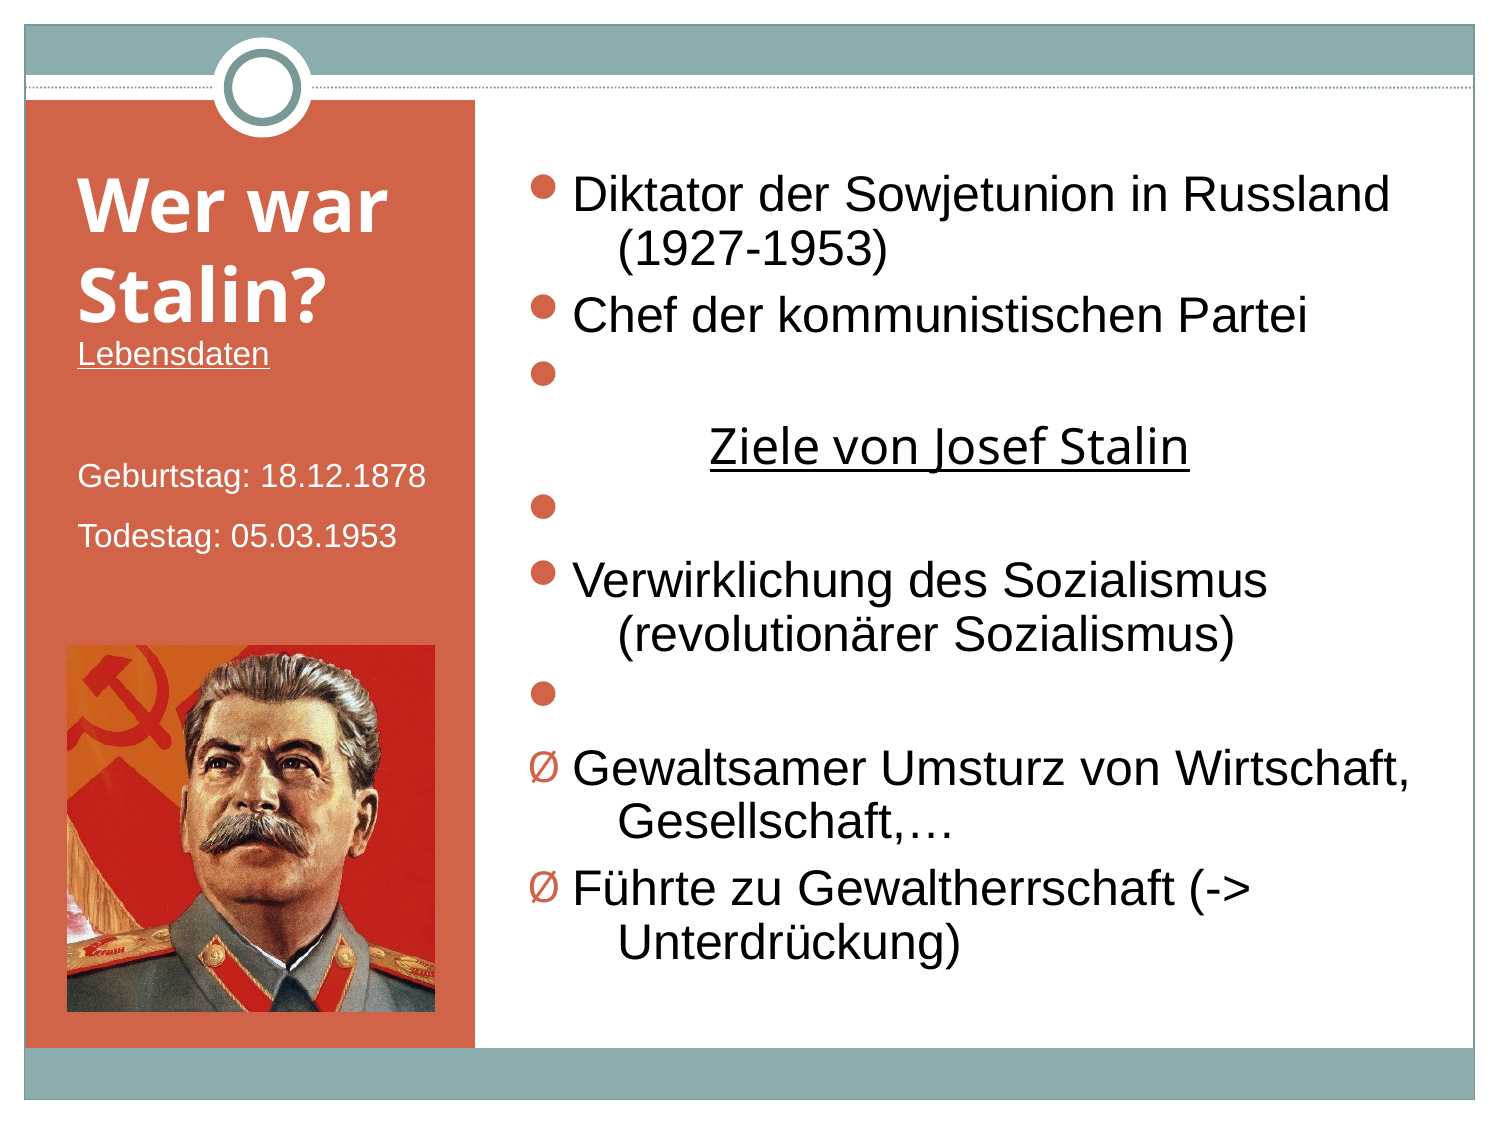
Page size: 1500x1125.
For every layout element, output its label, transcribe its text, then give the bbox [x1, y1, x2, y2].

title Wer war Stalin? [62, 149, 451, 313]
list Diktator der Sowjetunion in Russland (1927-1953) Chef der kommunistischen Partei Ziele von Josef Stalin Verwirklichung des Sozialismus (revolutionärer Sozialismus) Gewaltsamer Umsturz von Wirtschaft, Gesellschaft,… Führte zu Gewaltherrschaft (-> Unterdrückung) [512, 160, 1438, 1000]
list Lebensdaten Geburtstag: 18.12.1878 Todestag: 05.03.1953 [62, 324, 451, 1005]
picture [67, 645, 435, 1012]
